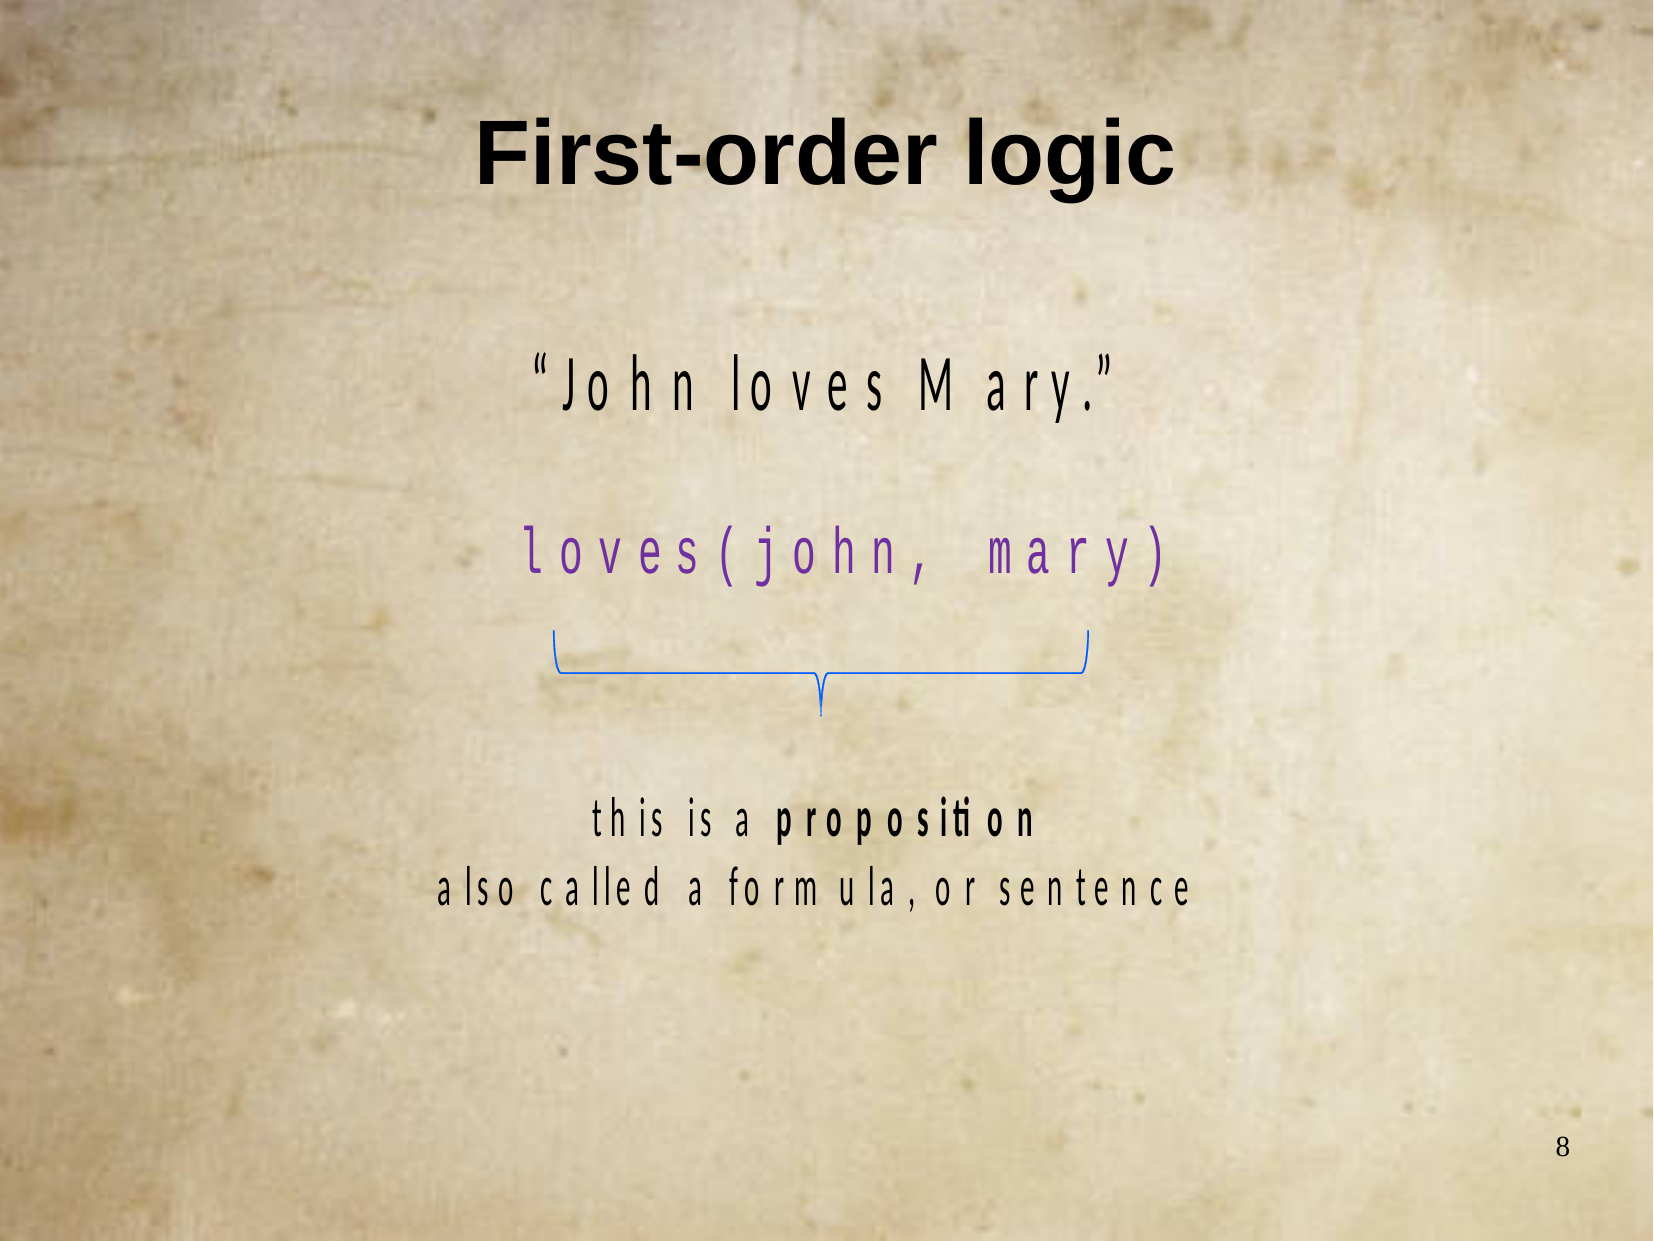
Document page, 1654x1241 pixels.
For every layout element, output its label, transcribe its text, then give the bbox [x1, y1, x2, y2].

title First-order logic [82, 56, 1571, 250]
picture [0, 0, 1654, 1241]
